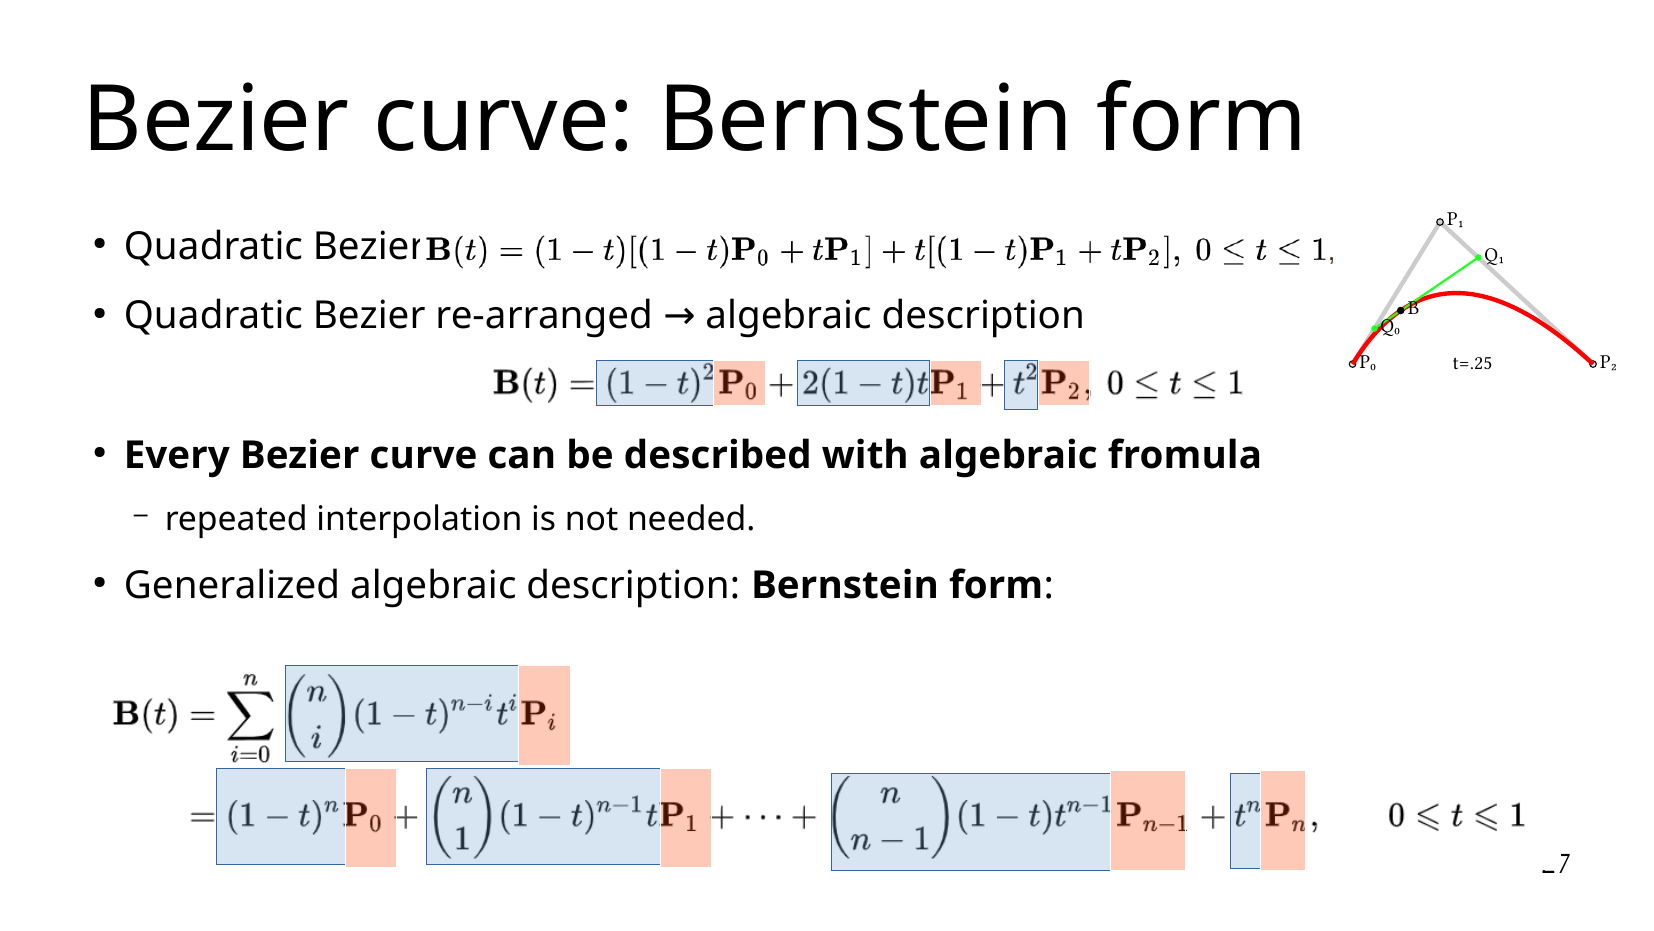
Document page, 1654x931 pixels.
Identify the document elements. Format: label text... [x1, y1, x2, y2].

title Bezier curve: Bernstein form [82, 37, 1571, 193]
text_box [797, 360, 982, 406]
text_box [426, 768, 712, 868]
text_box [285, 665, 571, 766]
text_box [596, 360, 766, 406]
list Quadratic Bezier: Quadratic Bezier re-arranged → algebraic description Every Bezier curve can be described with algebraic fromula repeated interpolation is not needed. Generalized algebraic description: Bernstein form: [82, 217, 1571, 616]
picture [420, 210, 1654, 376]
text_box [831, 770, 1186, 871]
text_box [216, 768, 397, 868]
picture [90, 665, 1561, 871]
picture [479, 344, 1246, 406]
text_box [1004, 360, 1090, 410]
text_box [1230, 770, 1306, 871]
